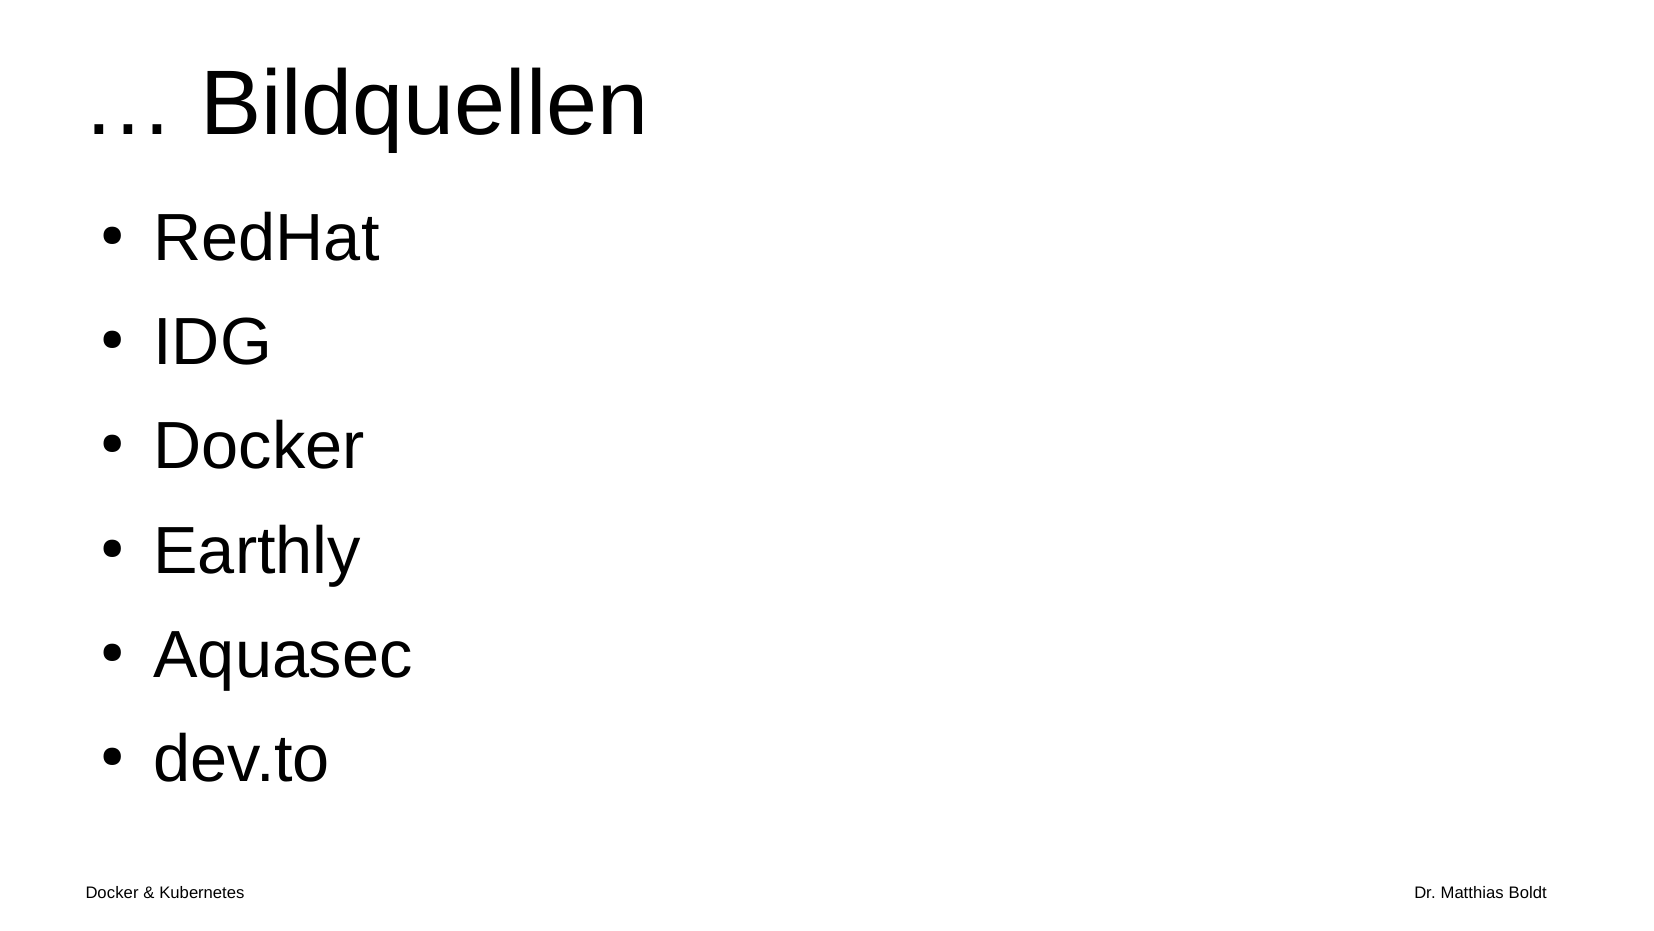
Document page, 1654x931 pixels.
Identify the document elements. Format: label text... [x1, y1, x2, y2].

text_box Docker & Kubernetes Dr. Matthias Boldt [70, 875, 1563, 910]
title … Bildquellen [82, 25, 1571, 181]
list RedHat IDG Docker Earthly Aquasec dev.to [82, 199, 1571, 845]
